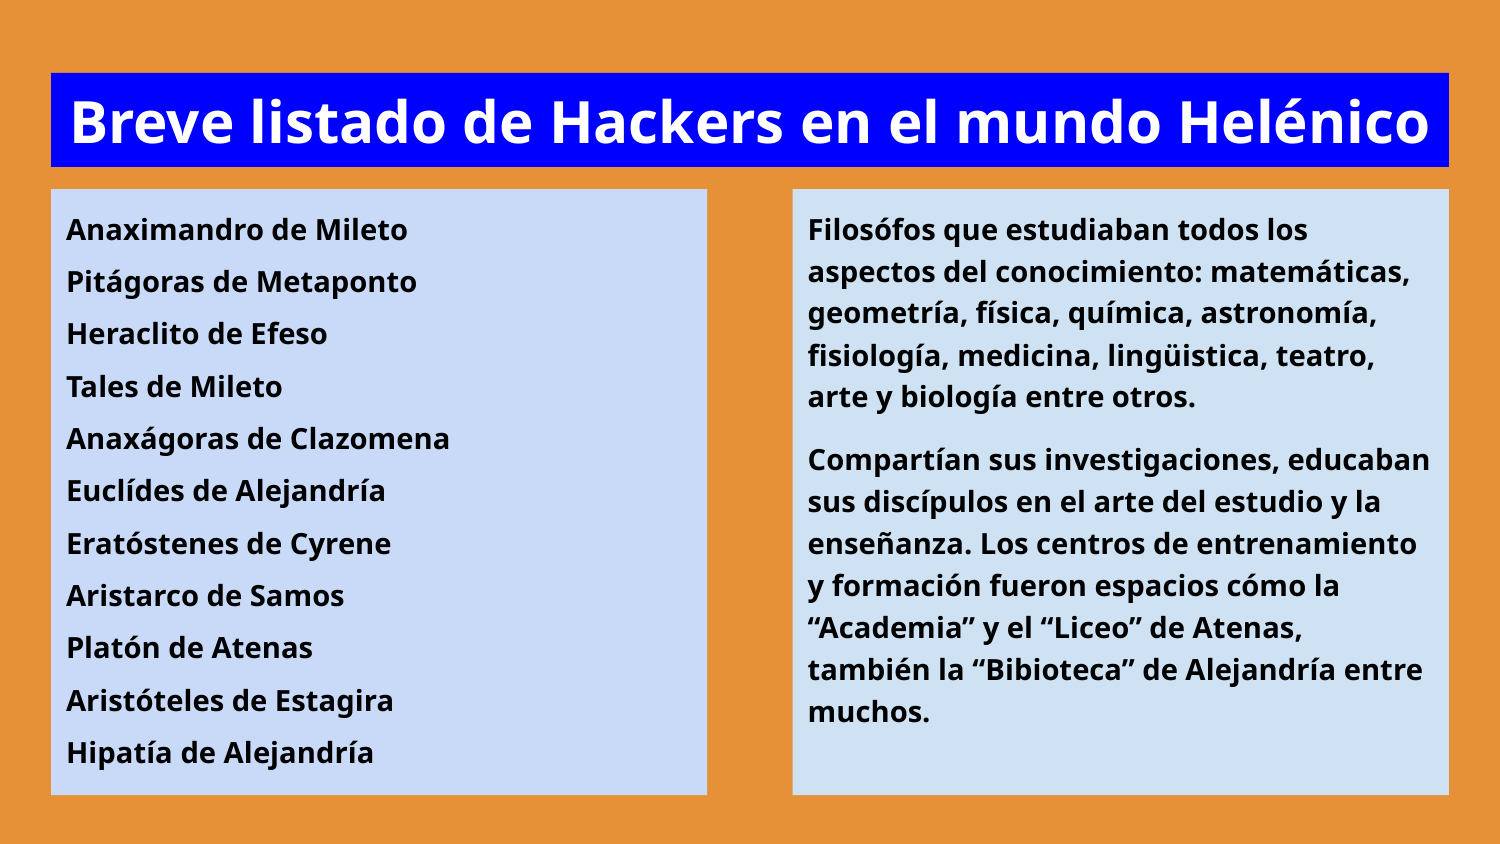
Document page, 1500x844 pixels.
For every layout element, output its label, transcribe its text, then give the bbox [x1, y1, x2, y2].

list Anaximandro de Mileto Pitágoras de Metaponto Heraclito de Efeso Tales de Mileto Anaxágoras de Clazomena Euclídes de Alejandría Eratóstenes de Cyrene Aristarco de Samos Platón de Atenas Aristóteles de Estagira Hipatía de Alejandría [51, 189, 708, 796]
list Filosófos que estudiaban todos los aspectos del conocimiento: matemáticas, geometría, física, química, astronomía, fisiología, medicina, lingüistica, teatro, arte y biología entre otros. Compartían sus investigaciones, educaban sus discípulos en el arte del estudio y la enseñanza. Los centros de entrenamiento y formación fueron espacios cómo la “Academia” y el “Liceo” de Atenas, también la “Bibioteca” de Alejandría entre muchos. [792, 189, 1449, 796]
title Breve listado de Hackers en el mundo Helénico [51, 72, 1449, 167]
